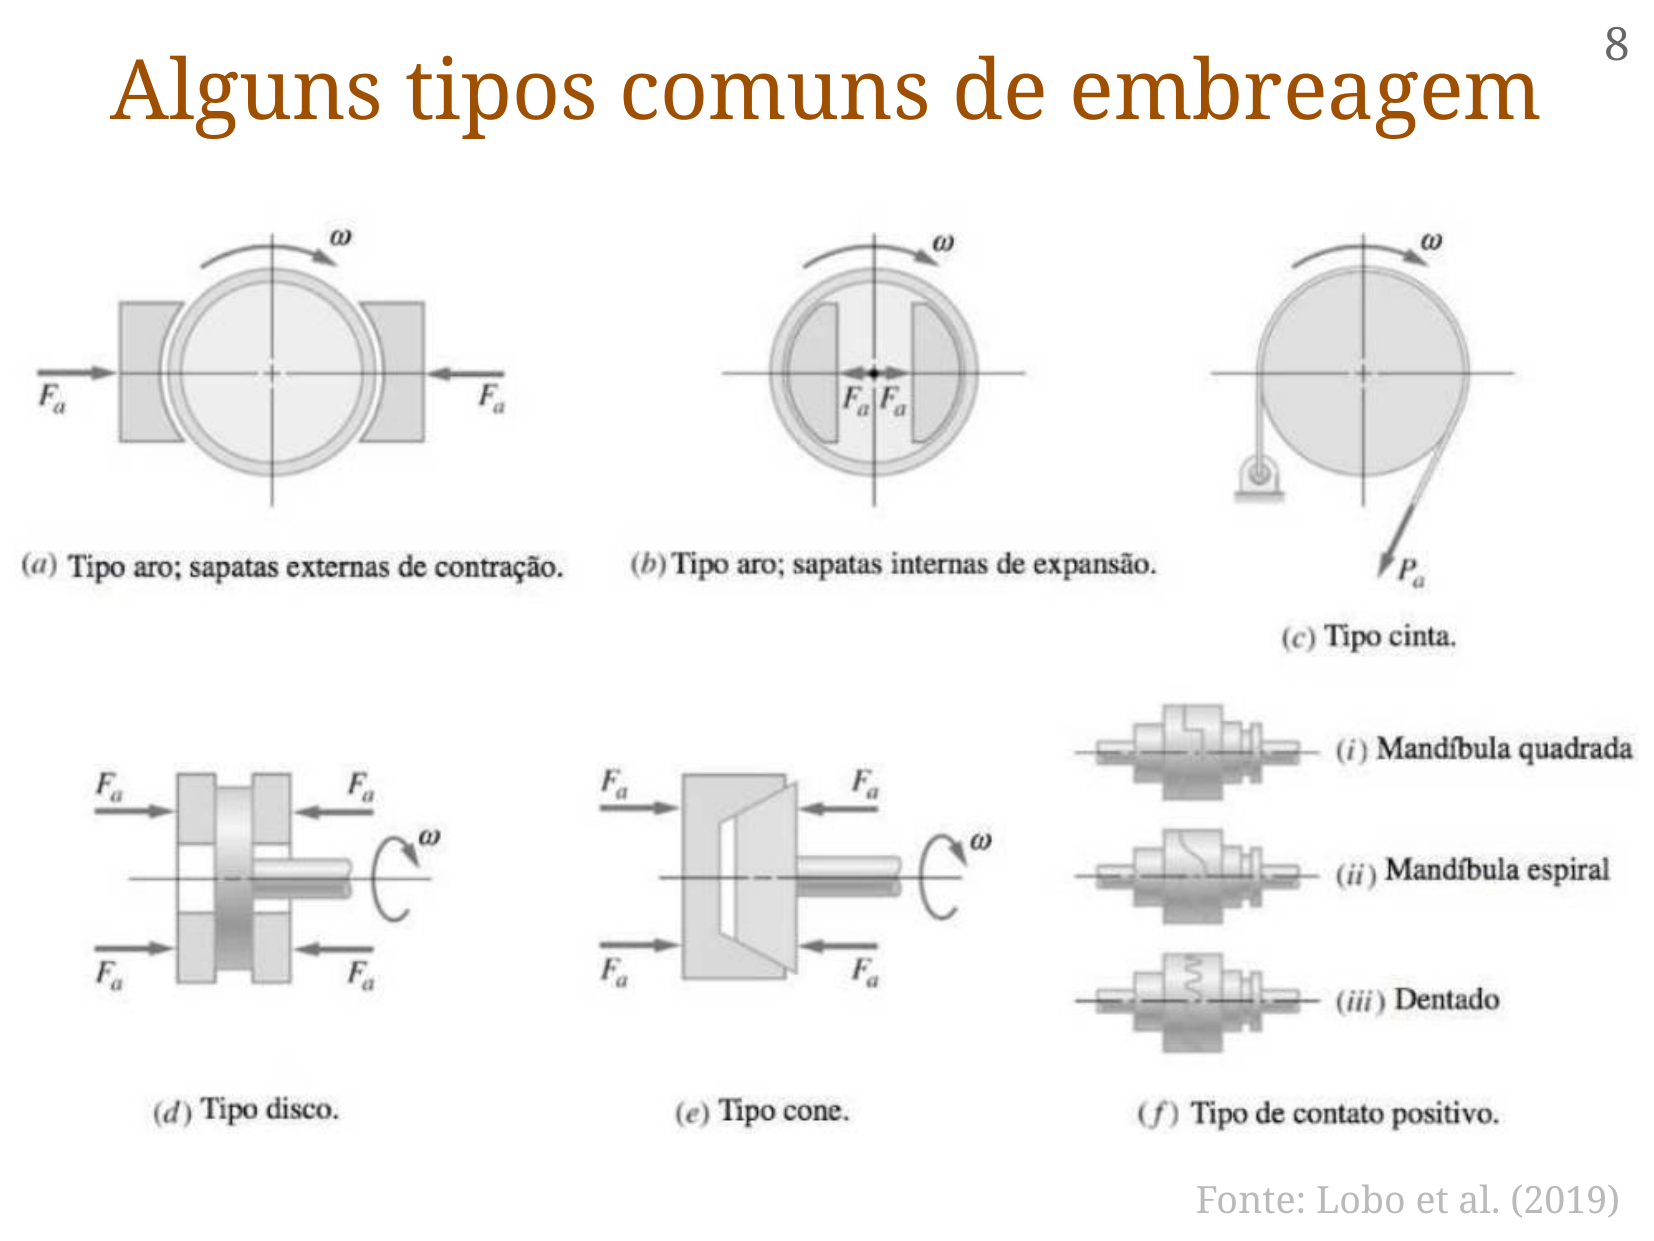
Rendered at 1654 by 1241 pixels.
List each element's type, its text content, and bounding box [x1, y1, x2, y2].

text_box Fonte: Lobo et al. (2019) [1181, 1166, 1636, 1233]
title Alguns tipos comuns de embreagem [59, 29, 1595, 148]
picture [14, 206, 1639, 1134]
